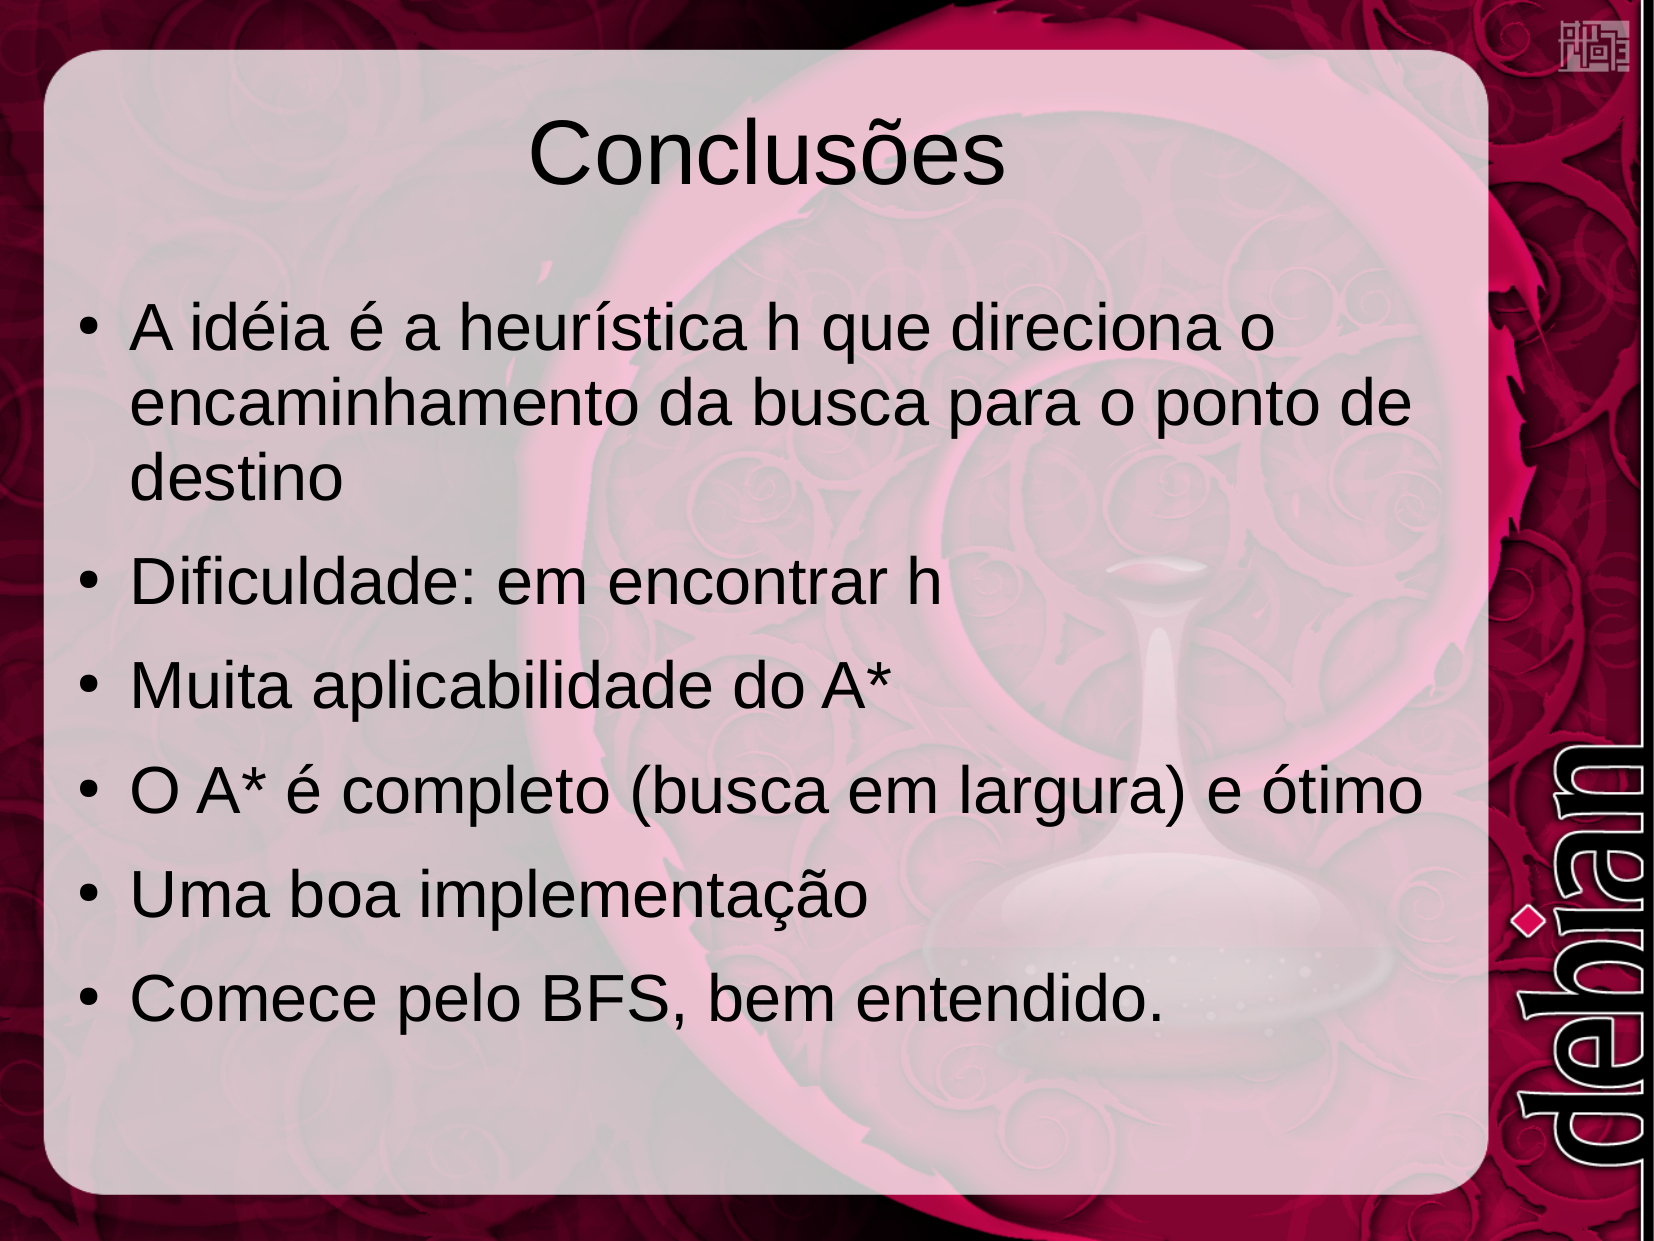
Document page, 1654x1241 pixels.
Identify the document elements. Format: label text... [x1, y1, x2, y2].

title Conclusões [59, 49, 1477, 257]
list A idéia é a heurística h que direciona o encaminhamento da busca para o ponto de destino Dificuldade: em encontrar h Muita aplicabilidade do A* O A* é completo (busca em largura) e ótimo Uma boa implementação Comece pelo BFS, bem entendido. [59, 290, 1477, 1109]
picture [0, 0, 1654, 1241]
